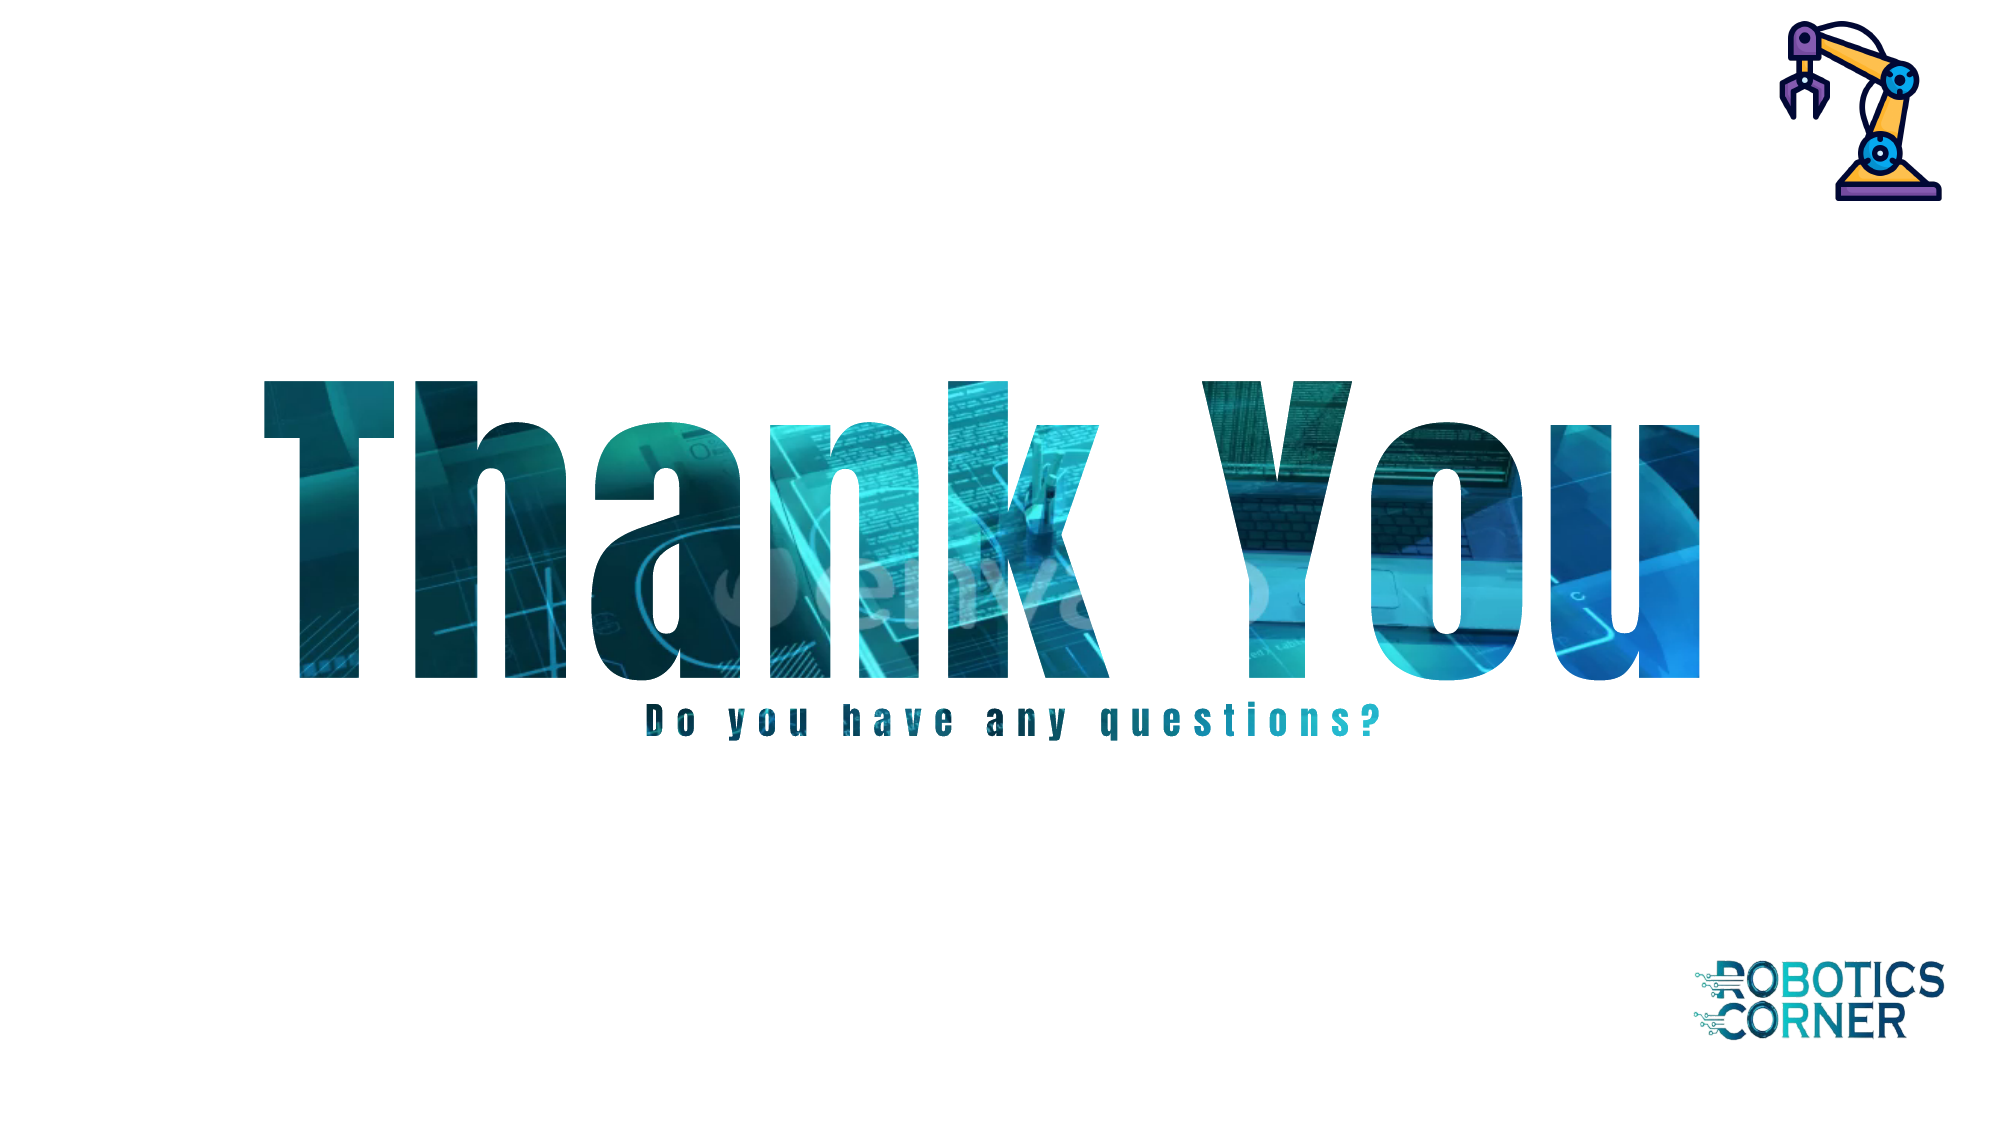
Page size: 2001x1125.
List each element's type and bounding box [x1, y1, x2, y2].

picture [1680, 859, 1953, 1125]
picture [1771, 21, 1950, 201]
text_box [0, 0, 2000, 1125]
